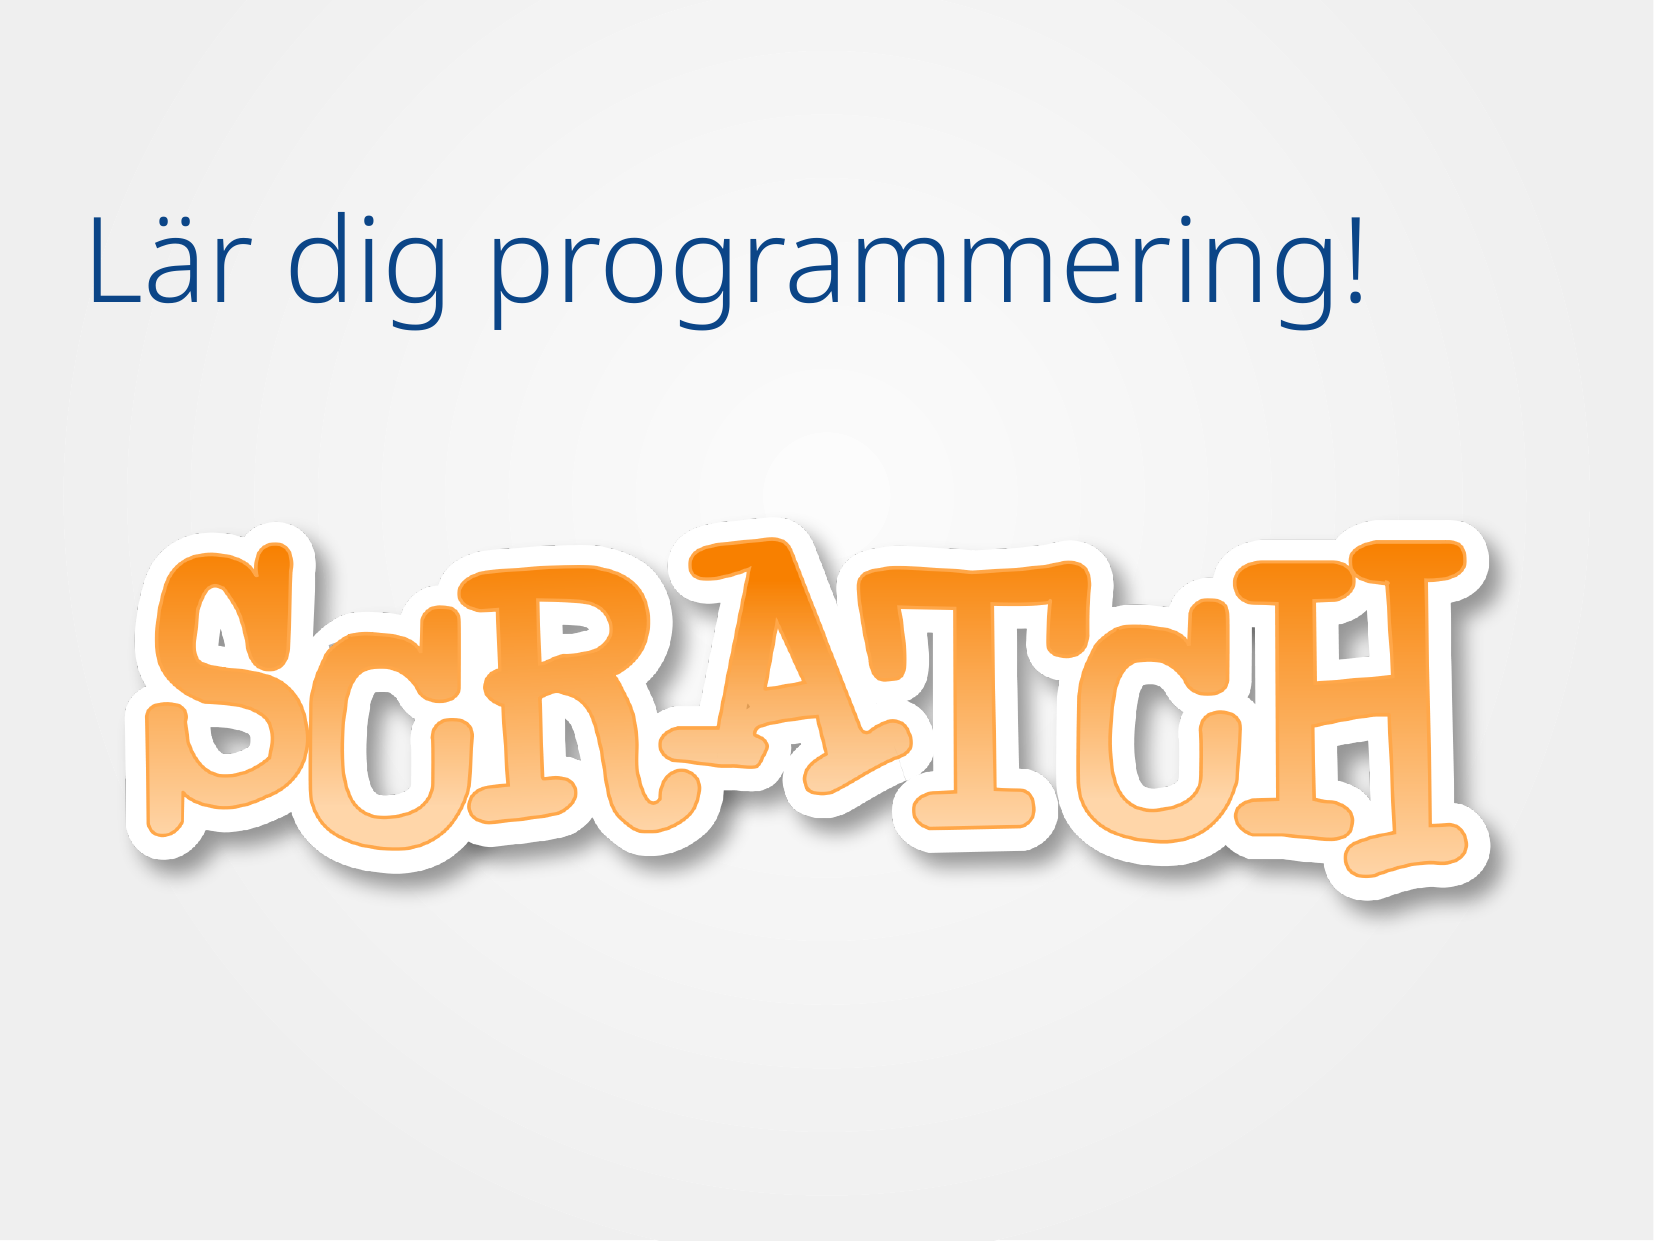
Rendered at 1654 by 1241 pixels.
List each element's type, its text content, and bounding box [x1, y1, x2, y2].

picture [82, 469, 1571, 971]
title Lär dig programmering! [82, 80, 1572, 337]
